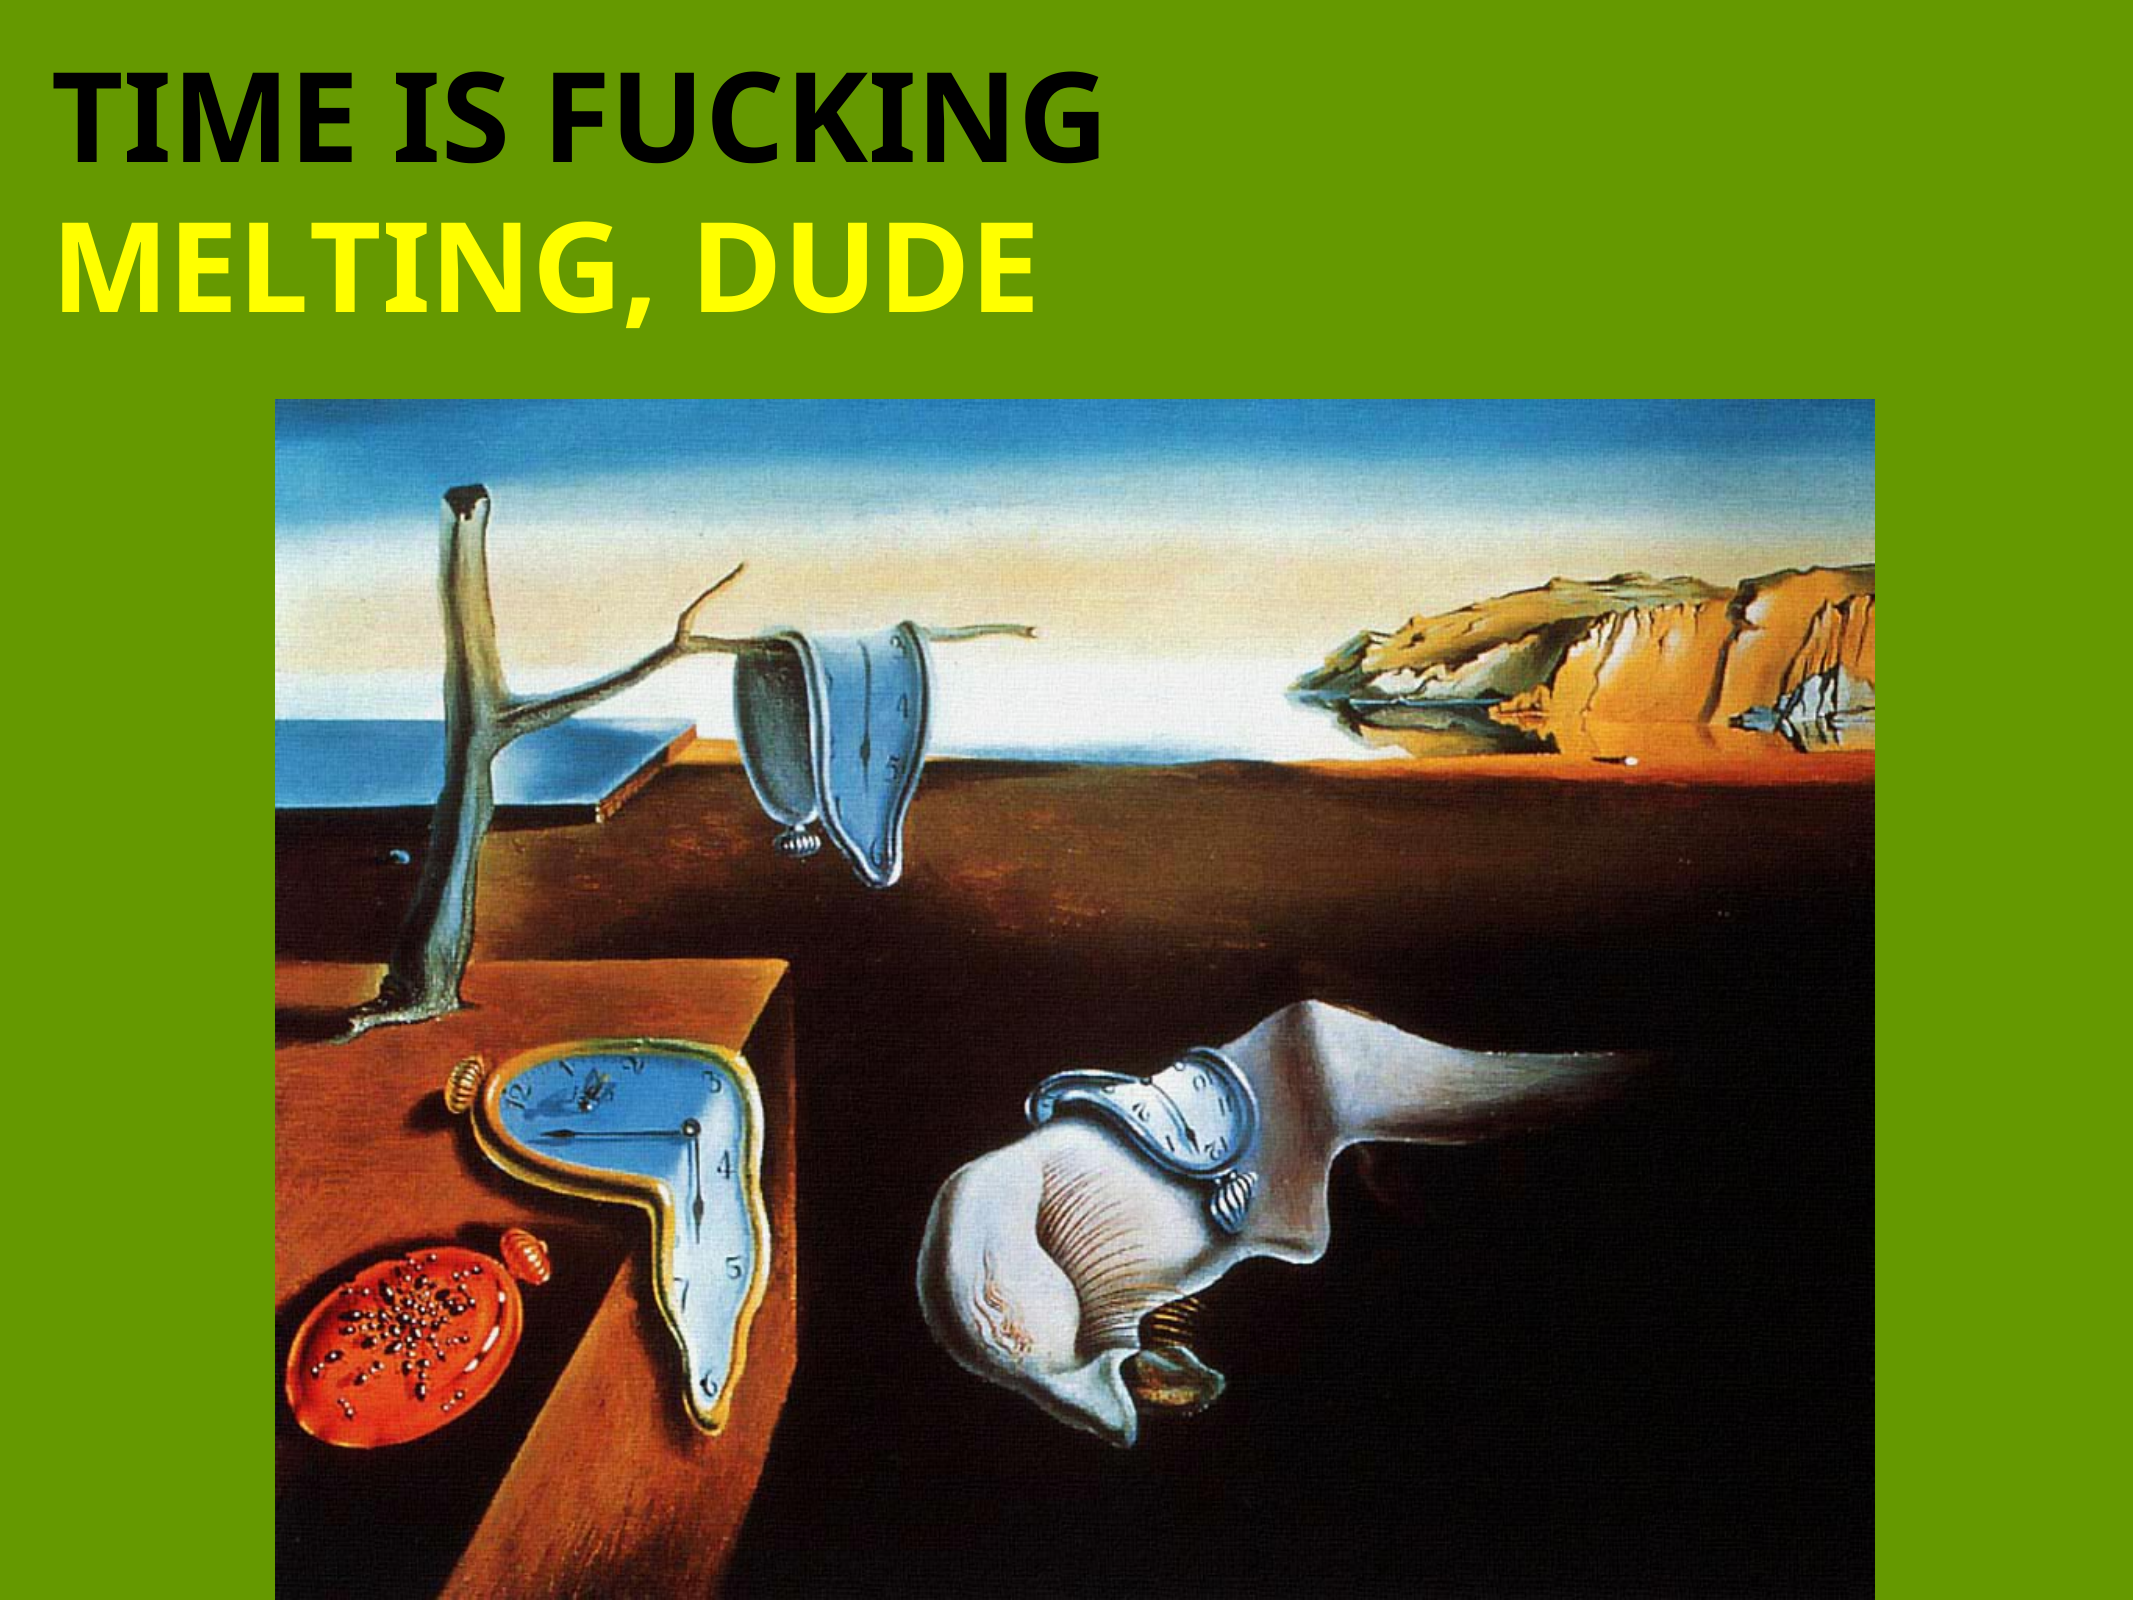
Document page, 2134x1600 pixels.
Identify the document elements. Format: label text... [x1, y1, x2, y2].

text_box TIME IS FUCKING MELTING, DUDE [41, 37, 2063, 413]
picture [275, 399, 1876, 1600]
